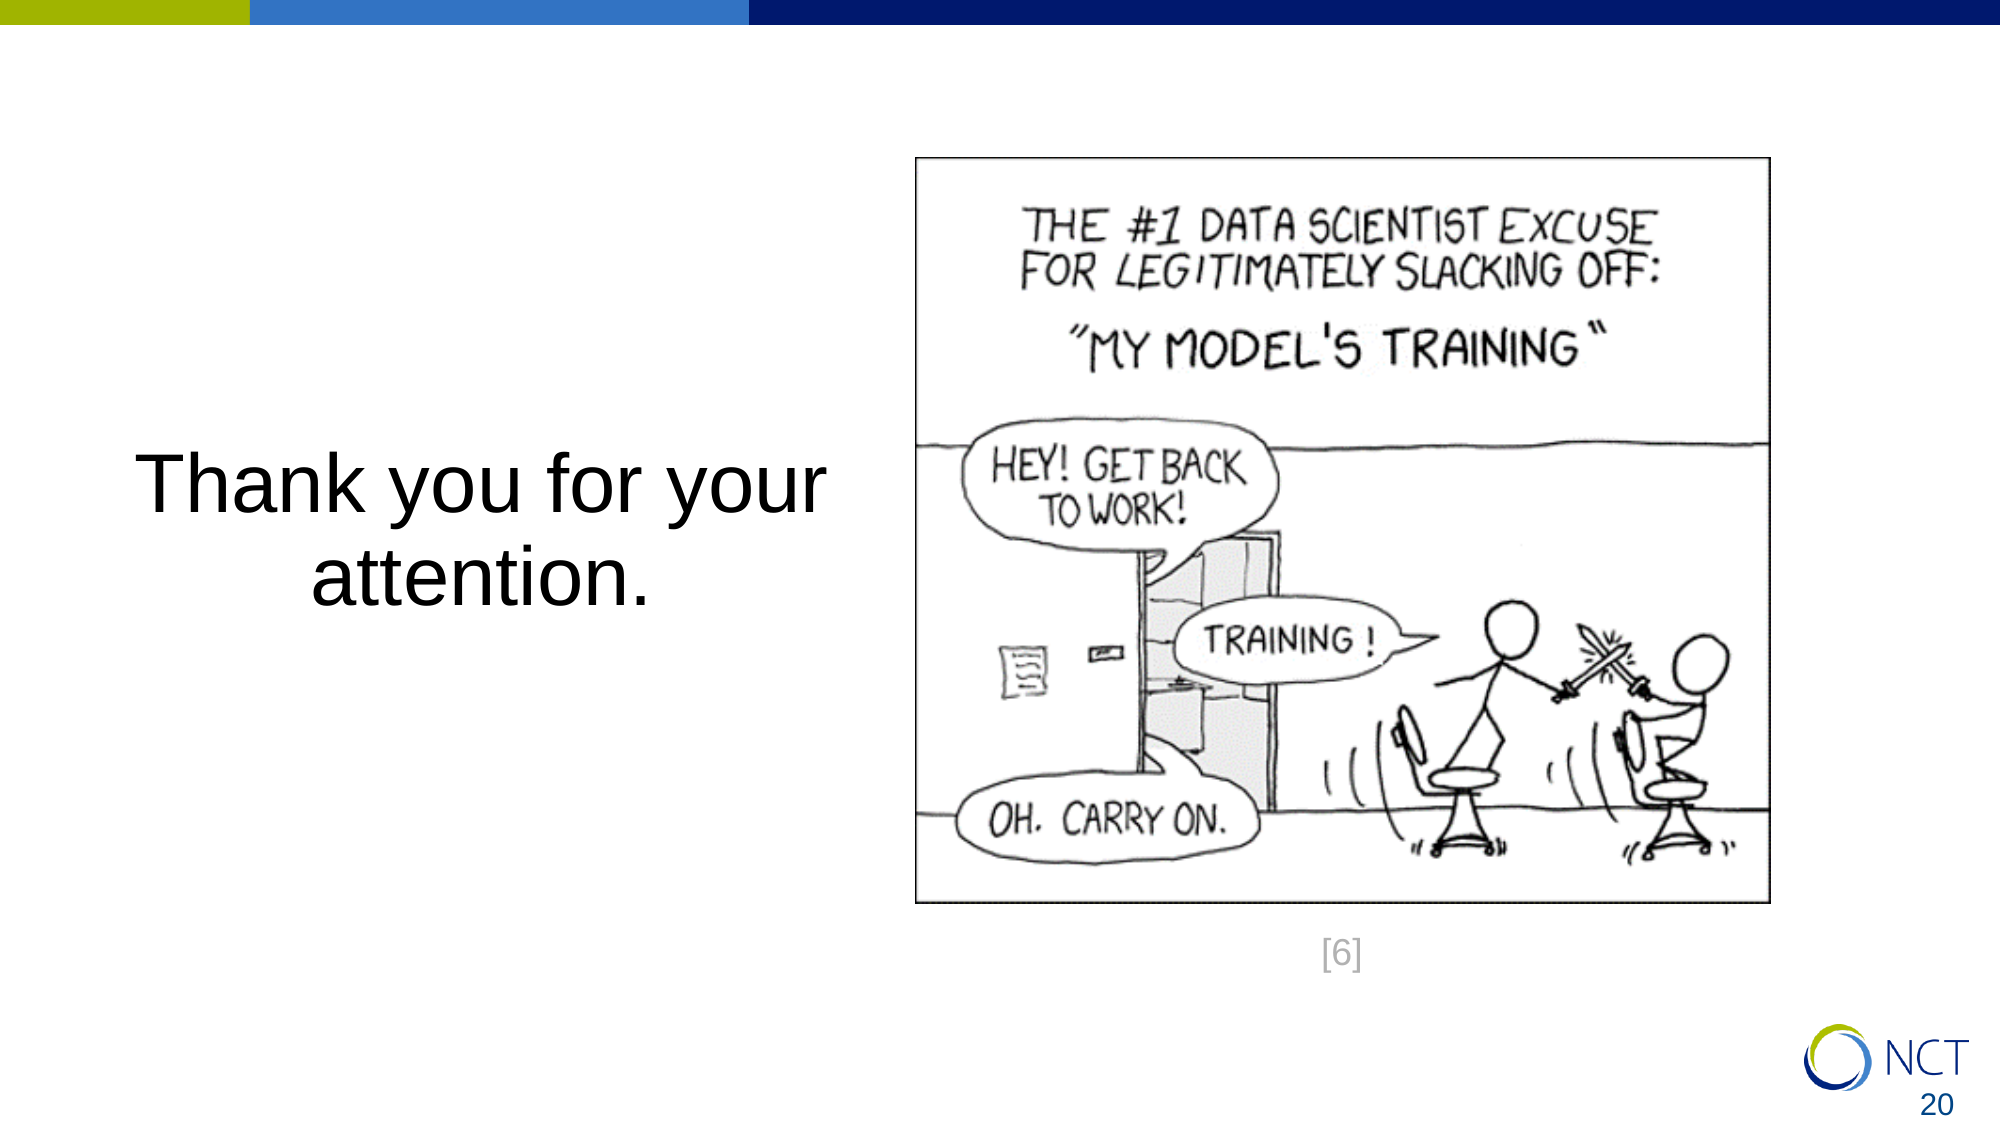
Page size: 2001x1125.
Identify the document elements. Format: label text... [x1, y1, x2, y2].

picture [1804, 1024, 1969, 1091]
text_box [6] [1290, 915, 1394, 991]
text_box Thank you for your attention. [120, 327, 901, 733]
text_box 20 [1905, 1080, 1981, 1125]
picture [915, 157, 1771, 904]
